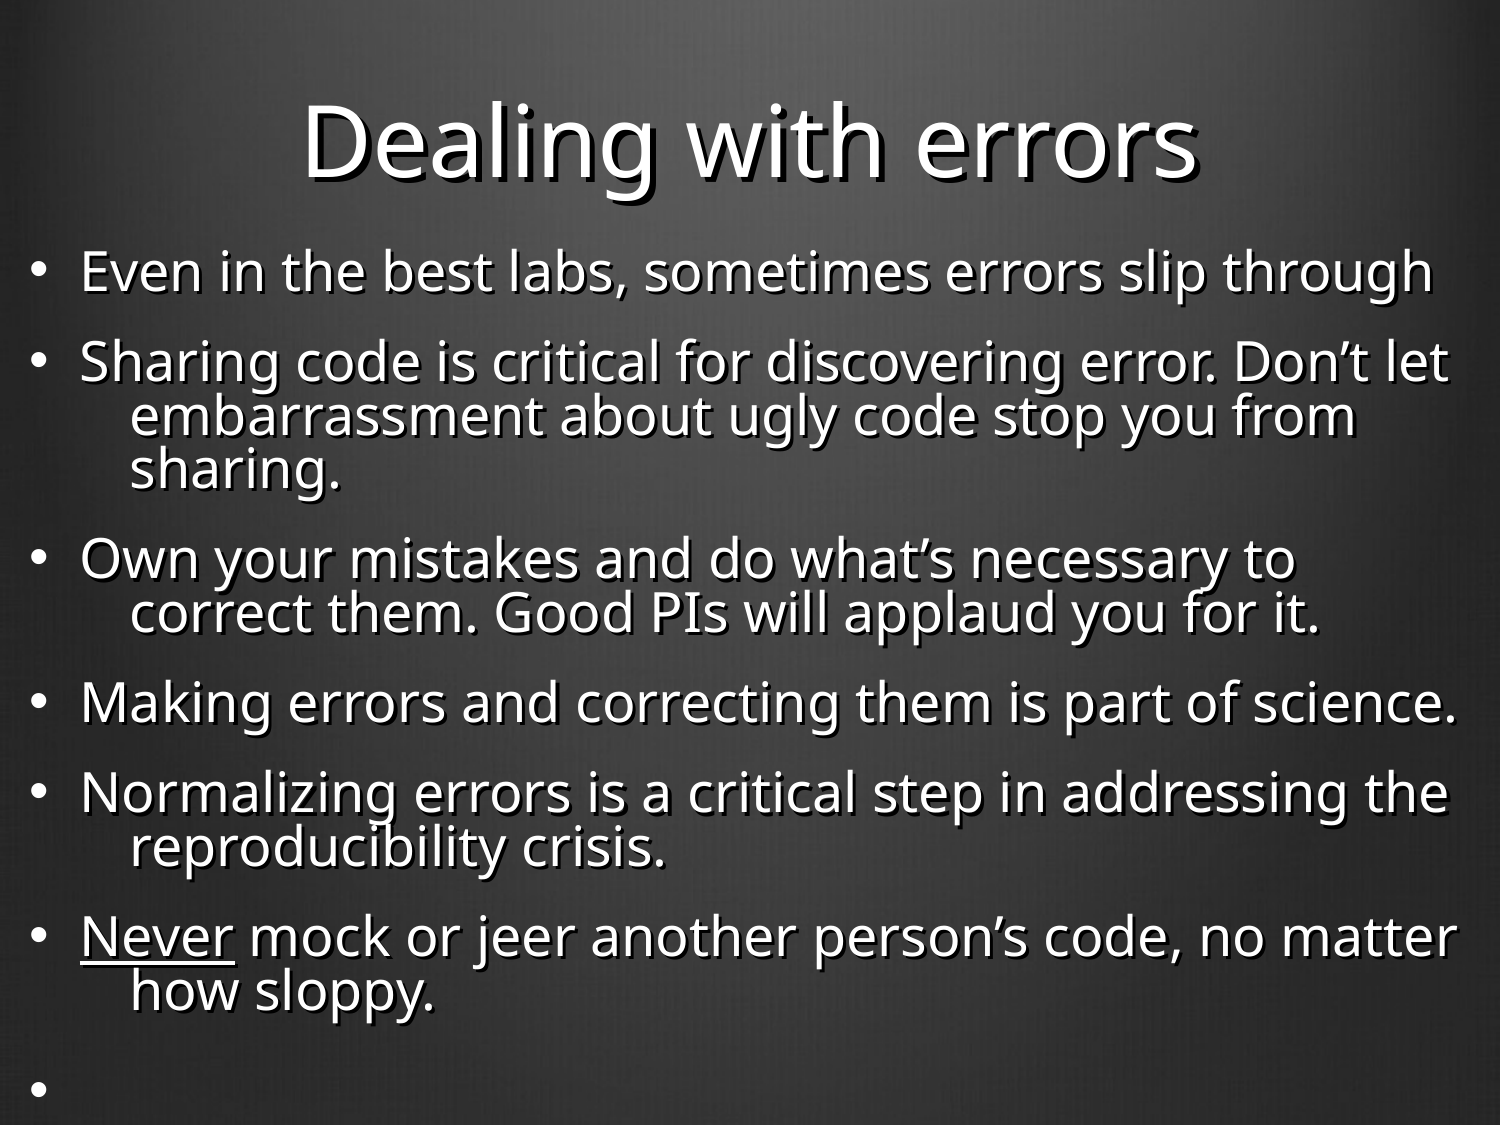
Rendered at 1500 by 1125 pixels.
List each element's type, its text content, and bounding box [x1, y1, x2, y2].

title Dealing with errors [112, 19, 1388, 241]
list Even in the best labs, sometimes errors slip through Sharing code is critical for discovering error. Don’t let embarrassment about ugly code stop you from sharing. Own your mistakes and do what’s necessary to correct them. Good PIs will applaud you for it. Making errors and correcting them is part of science. Normalizing errors is a critical step in addressing the reproducibility crisis. Never mock or jeer another person’s code, no matter how sloppy. [14, 241, 1500, 1103]
